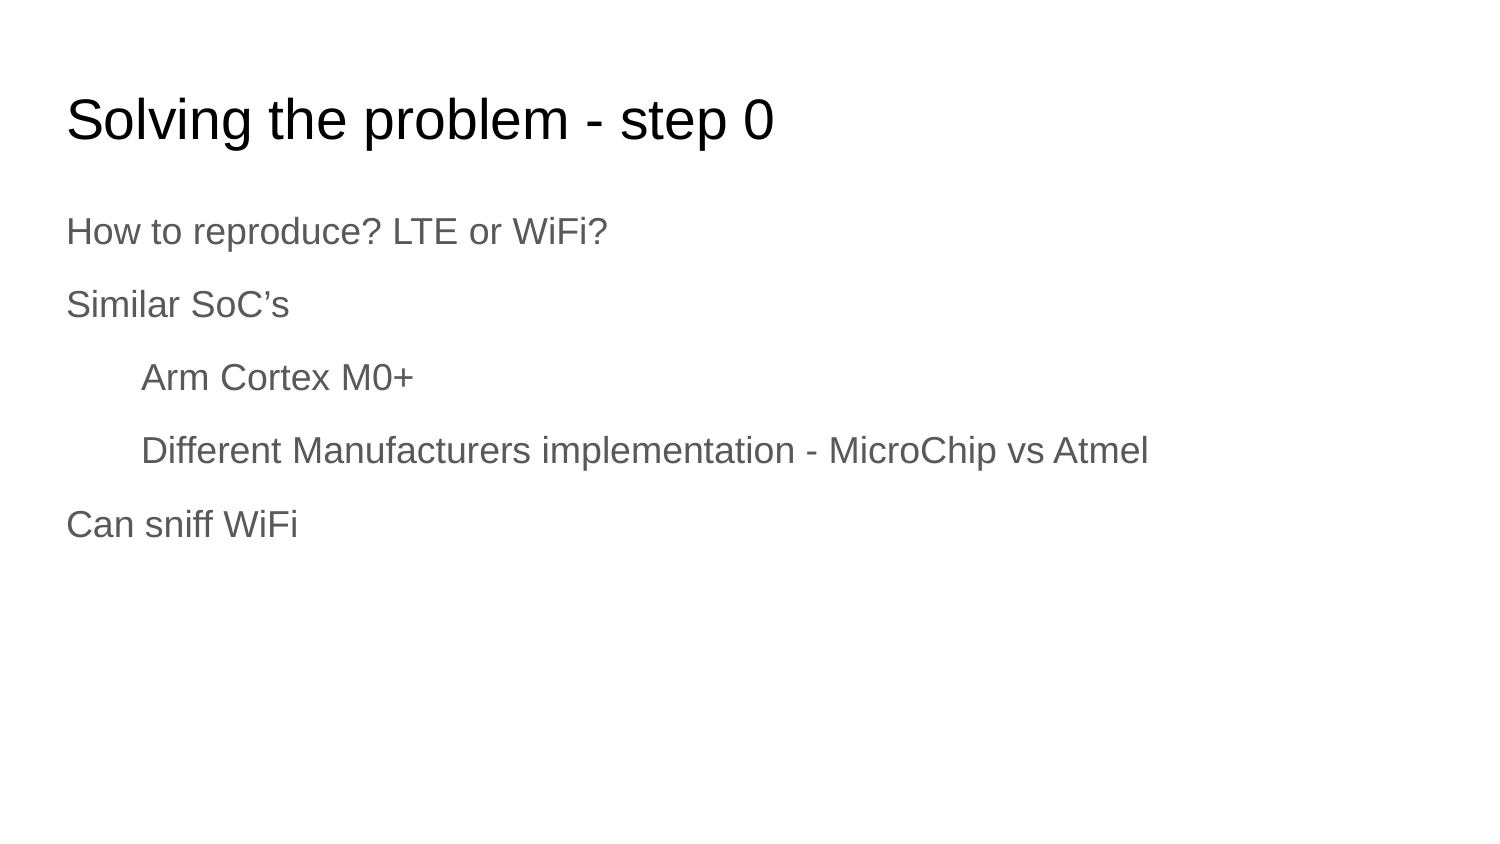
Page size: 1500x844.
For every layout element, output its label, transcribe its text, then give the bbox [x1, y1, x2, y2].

list How to reproduce? LTE or WiFi? Similar SoC’s Arm Cortex M0+ Different Manufacturers implementation - MicroChip vs Atmel Can sniff WiFi [51, 189, 1449, 750]
title Solving the problem - step 0 [51, 72, 1449, 167]
